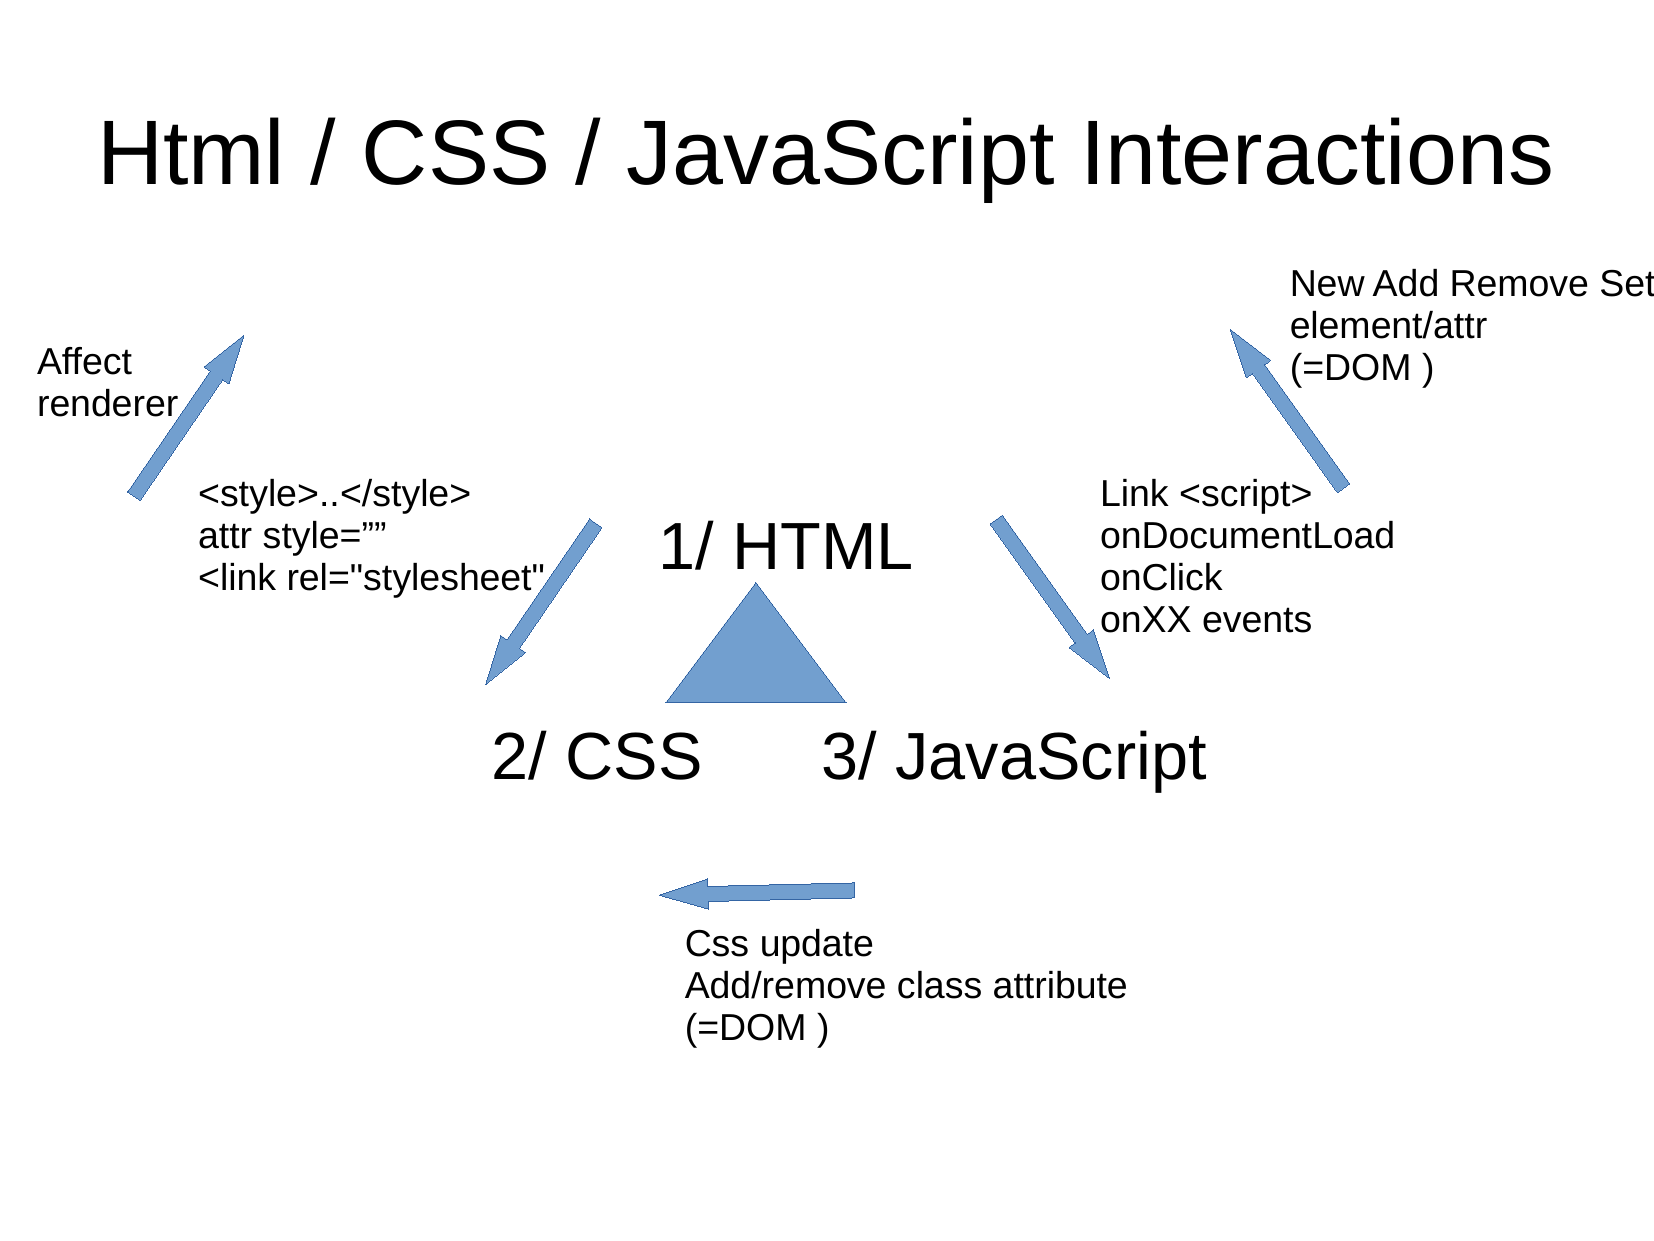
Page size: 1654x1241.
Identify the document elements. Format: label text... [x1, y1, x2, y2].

title Html / CSS / JavaScript Interactions [82, 49, 1571, 257]
text_box [665, 582, 847, 703]
text_box [990, 515, 1085, 660]
text_box [194, 335, 244, 422]
text_box [127, 432, 187, 501]
text_box [1298, 438, 1350, 493]
text_box [1230, 329, 1275, 405]
text_box New Add Remove Set element/attr (=DOM ) [1275, 255, 1654, 438]
text_box [485, 606, 549, 685]
text_box <style>..</style> attr style=”” <link rel="stylesheet" [183, 465, 571, 606]
text_box Css update Add/remove class attribute (=DOM ) [670, 915, 1144, 1098]
text_box 3/ JavaScript [806, 711, 1227, 876]
text_box [571, 518, 602, 573]
text_box 2/ CSS [476, 711, 732, 876]
text_box Link <script> onDocumentLoad onClick onXX events [1085, 465, 1411, 691]
text_box 1/ HTML [643, 501, 942, 666]
text_box Affect renderer [22, 332, 194, 432]
text_box [659, 878, 855, 910]
